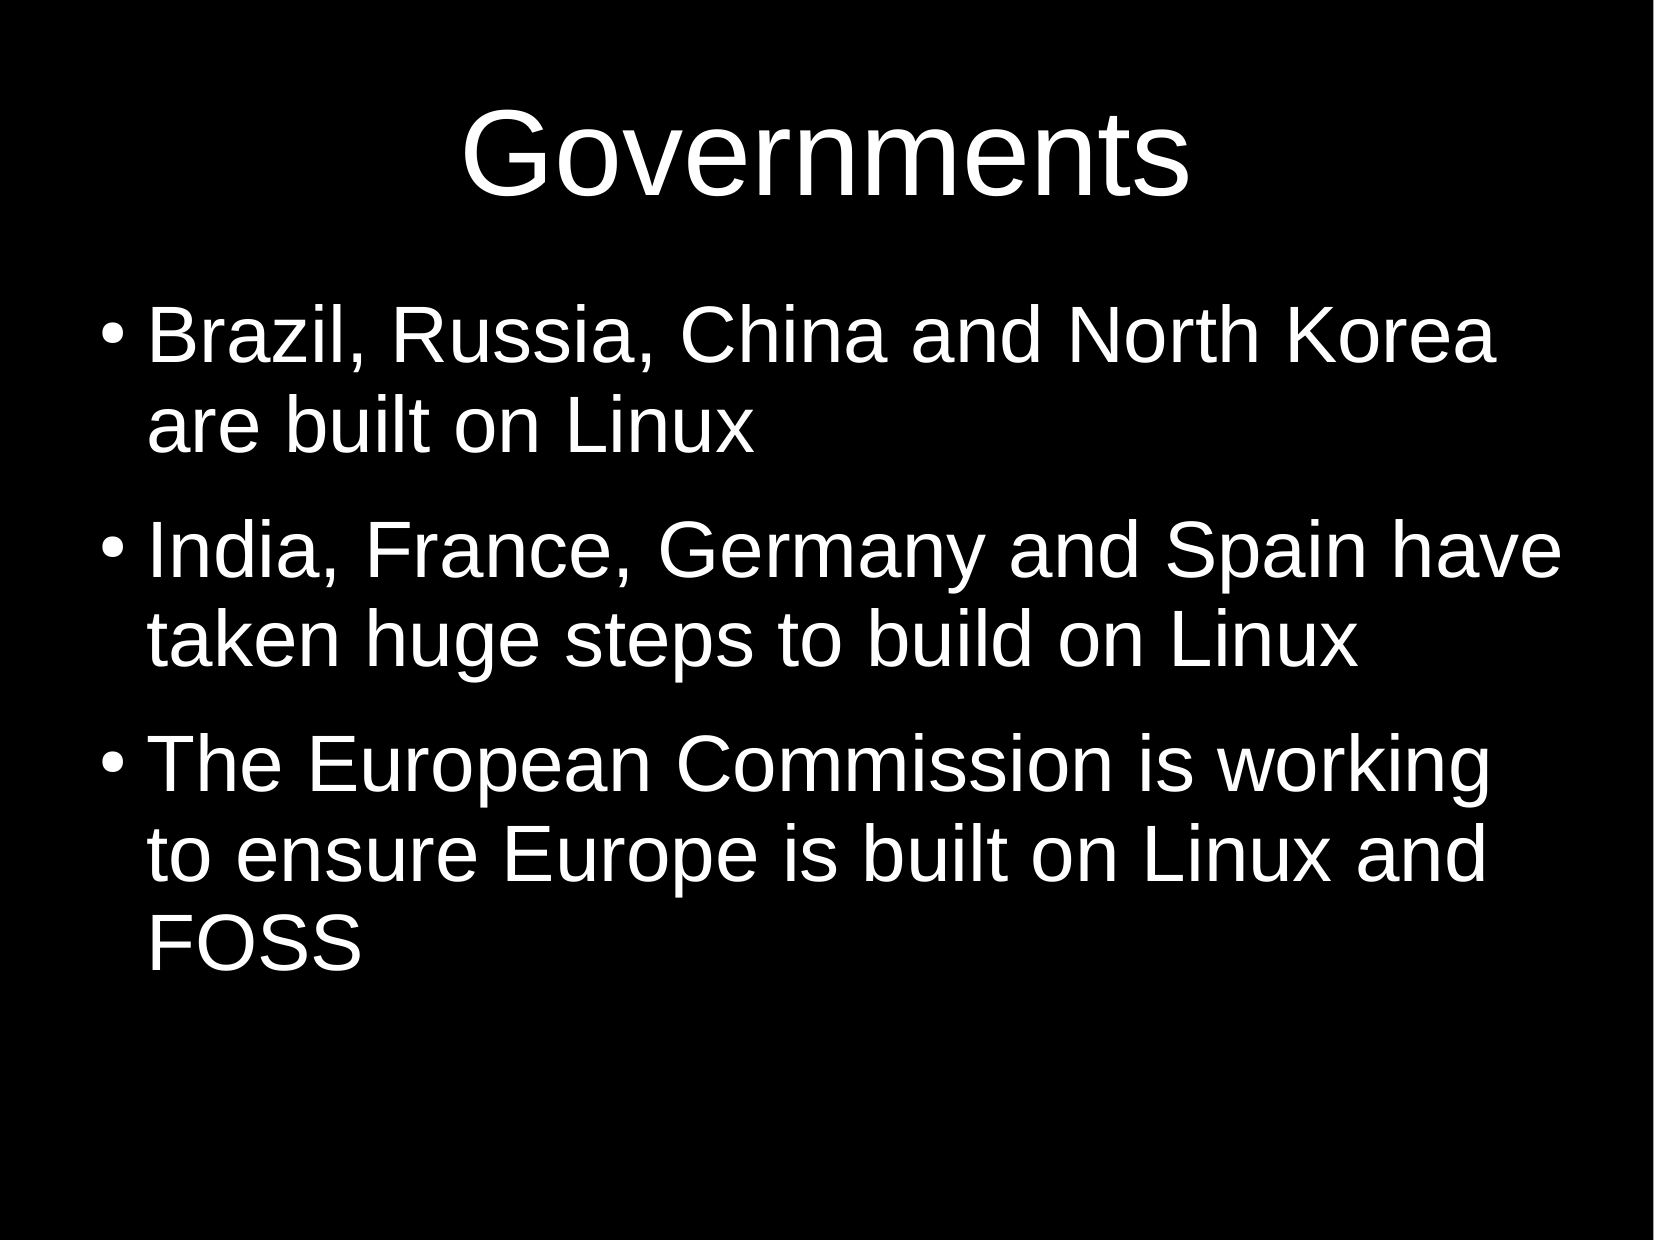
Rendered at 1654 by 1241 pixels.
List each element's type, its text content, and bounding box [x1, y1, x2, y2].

title Governments [82, 49, 1571, 257]
list Brazil, Russia, China and North Korea are built on Linux India, France, Germany and Spain have taken huge steps to build on Linux The European Commission is working to ensure Europe is built on Linux and FOSS [82, 290, 1571, 1010]
